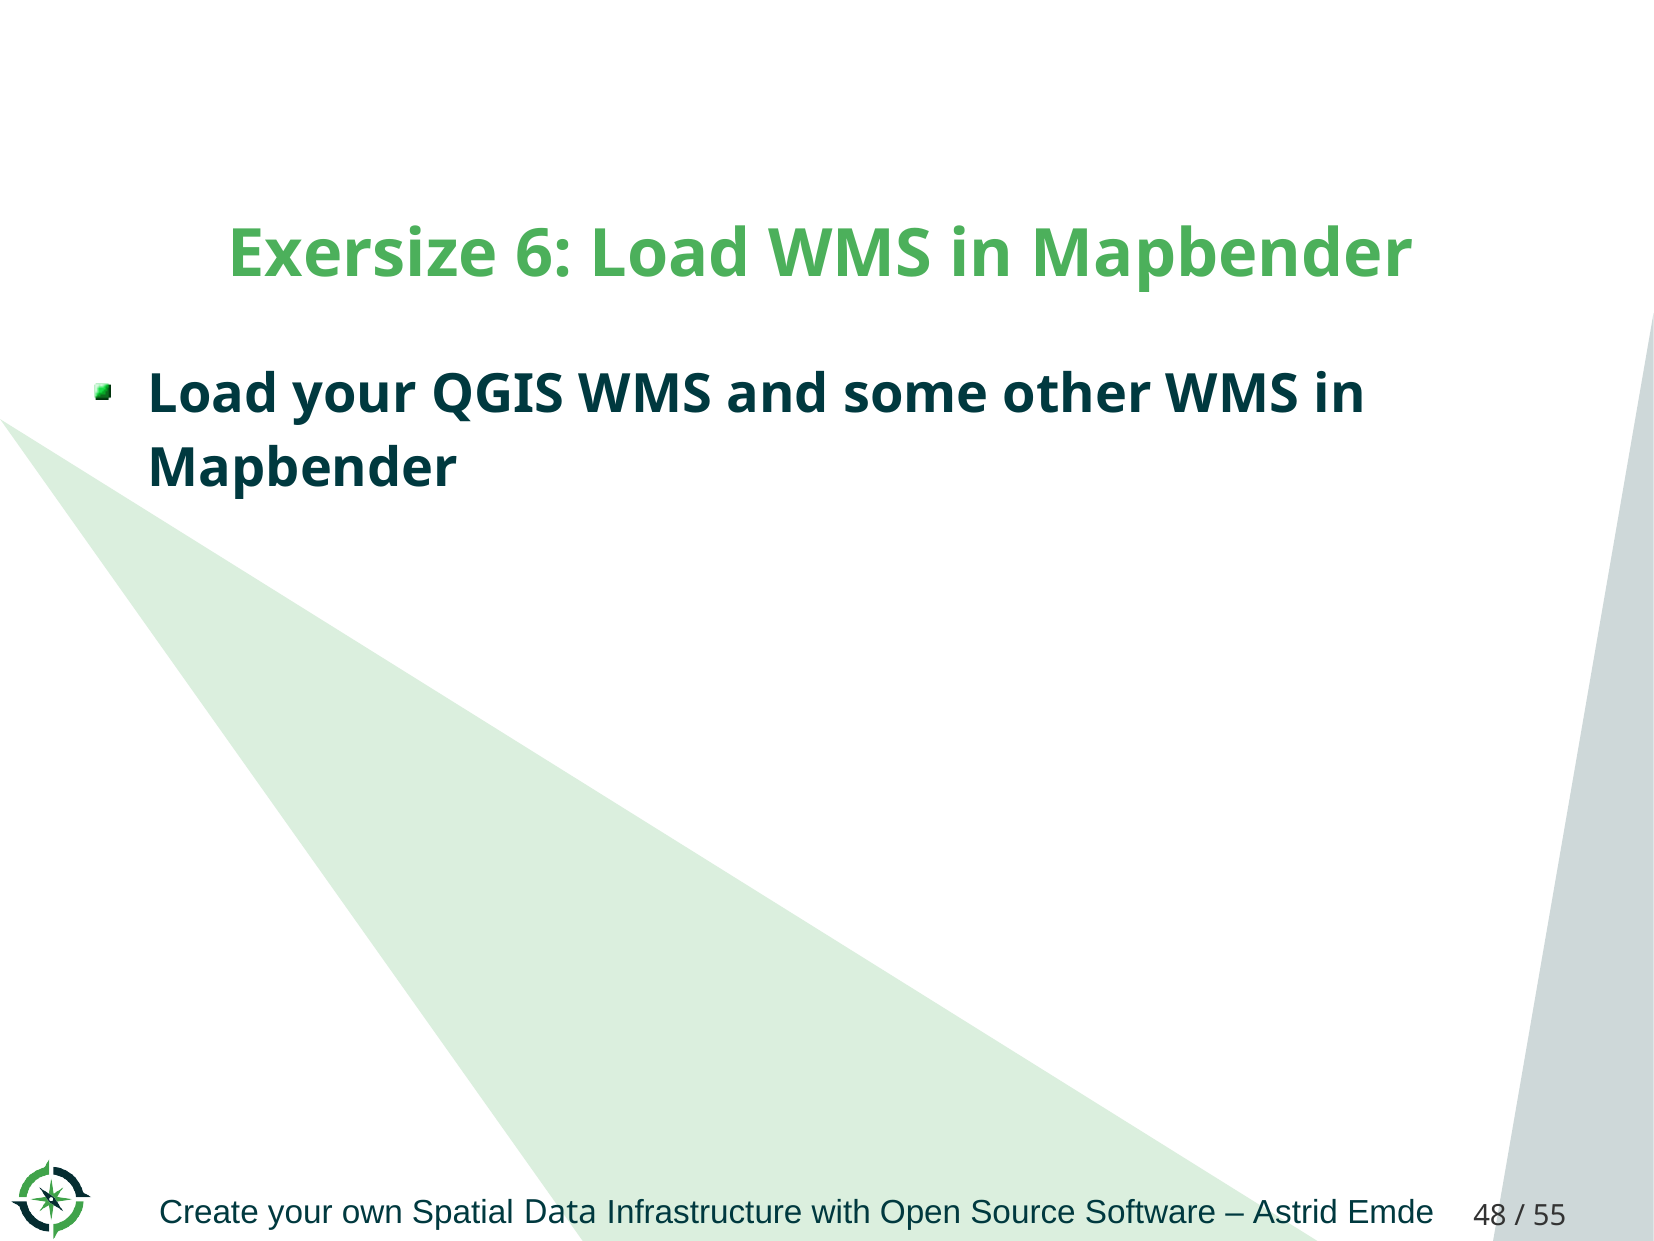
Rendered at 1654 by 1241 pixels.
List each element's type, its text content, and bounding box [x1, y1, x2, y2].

list Load your QGIS WMS and some other WMS in Mapbender [76, 354, 1565, 1173]
picture [10, 1158, 92, 1240]
title Exersize 6: Load WMS in Mapbender [76, 177, 1565, 325]
